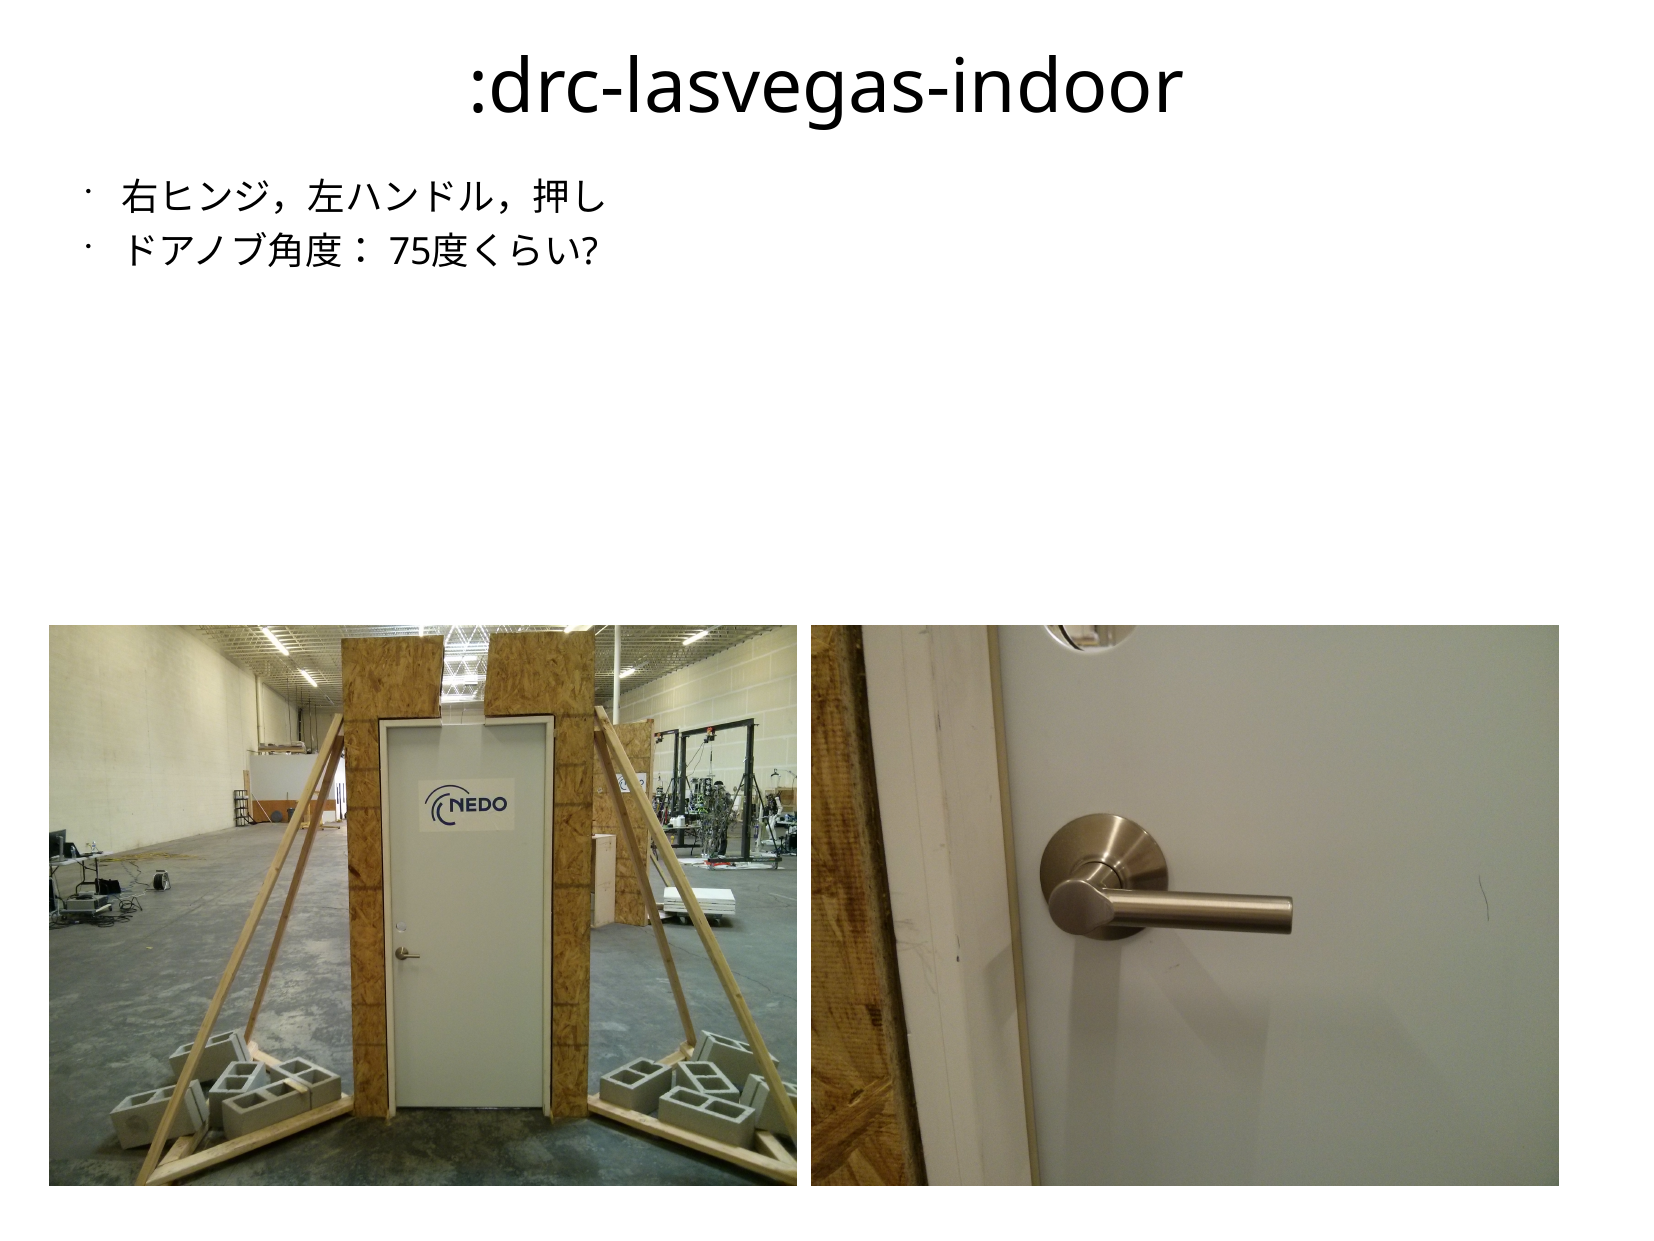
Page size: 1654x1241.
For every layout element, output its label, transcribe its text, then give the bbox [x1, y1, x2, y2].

title :drc-lasvegas-indoor [82, 43, 1571, 125]
text_box 右ヒンジ，左ハンドル，押し ドアノブ角度： 75度くらい? [70, 159, 1560, 287]
picture [49, 625, 797, 1186]
picture [811, 625, 1559, 1186]
